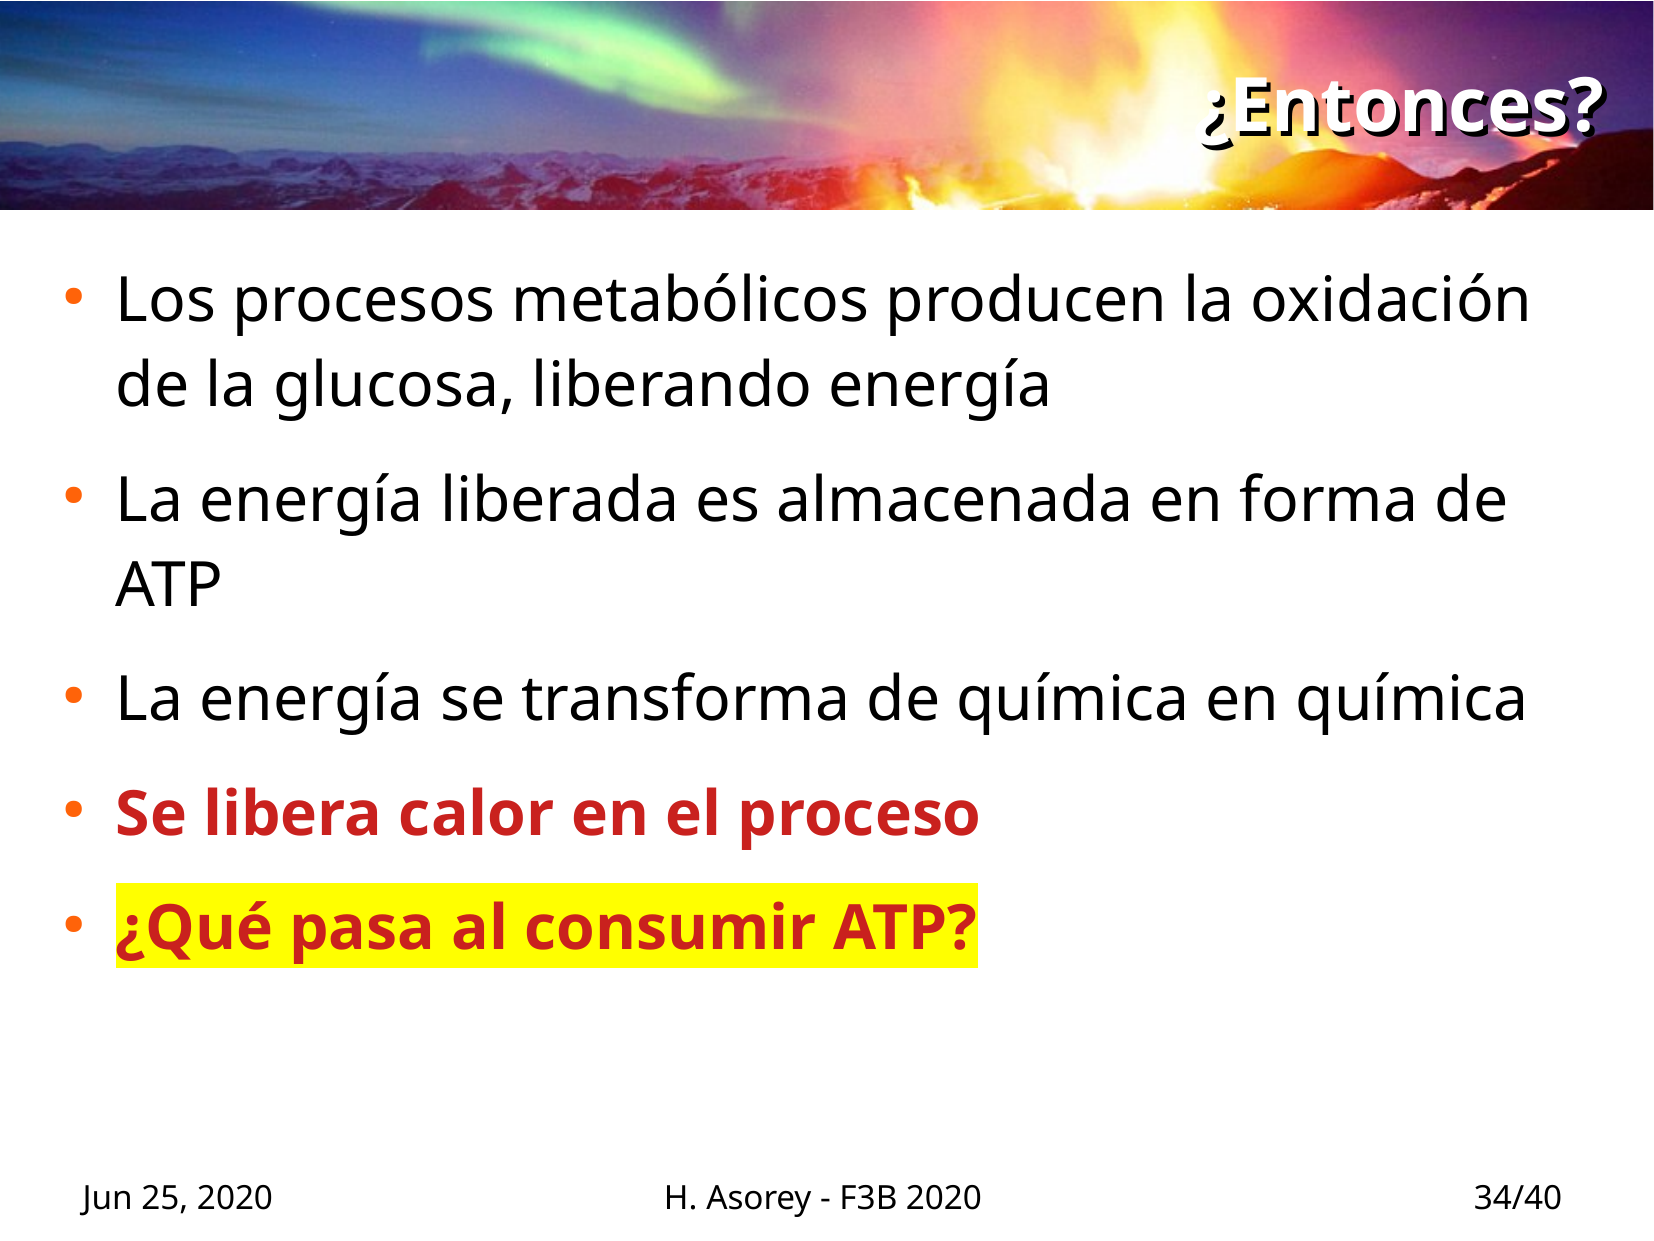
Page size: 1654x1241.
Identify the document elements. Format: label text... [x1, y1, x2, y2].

title ¿Entonces? [45, 15, 1606, 191]
picture [0, 1, 1654, 210]
list Los procesos metabólicos producen la oxidación de la glucosa, liberando energía La energía liberada es almacenada en forma de ATP La energía se transforma de química en química Se libera calor en el proceso ¿Qué pasa al consumir ATP? [45, 255, 1606, 1156]
